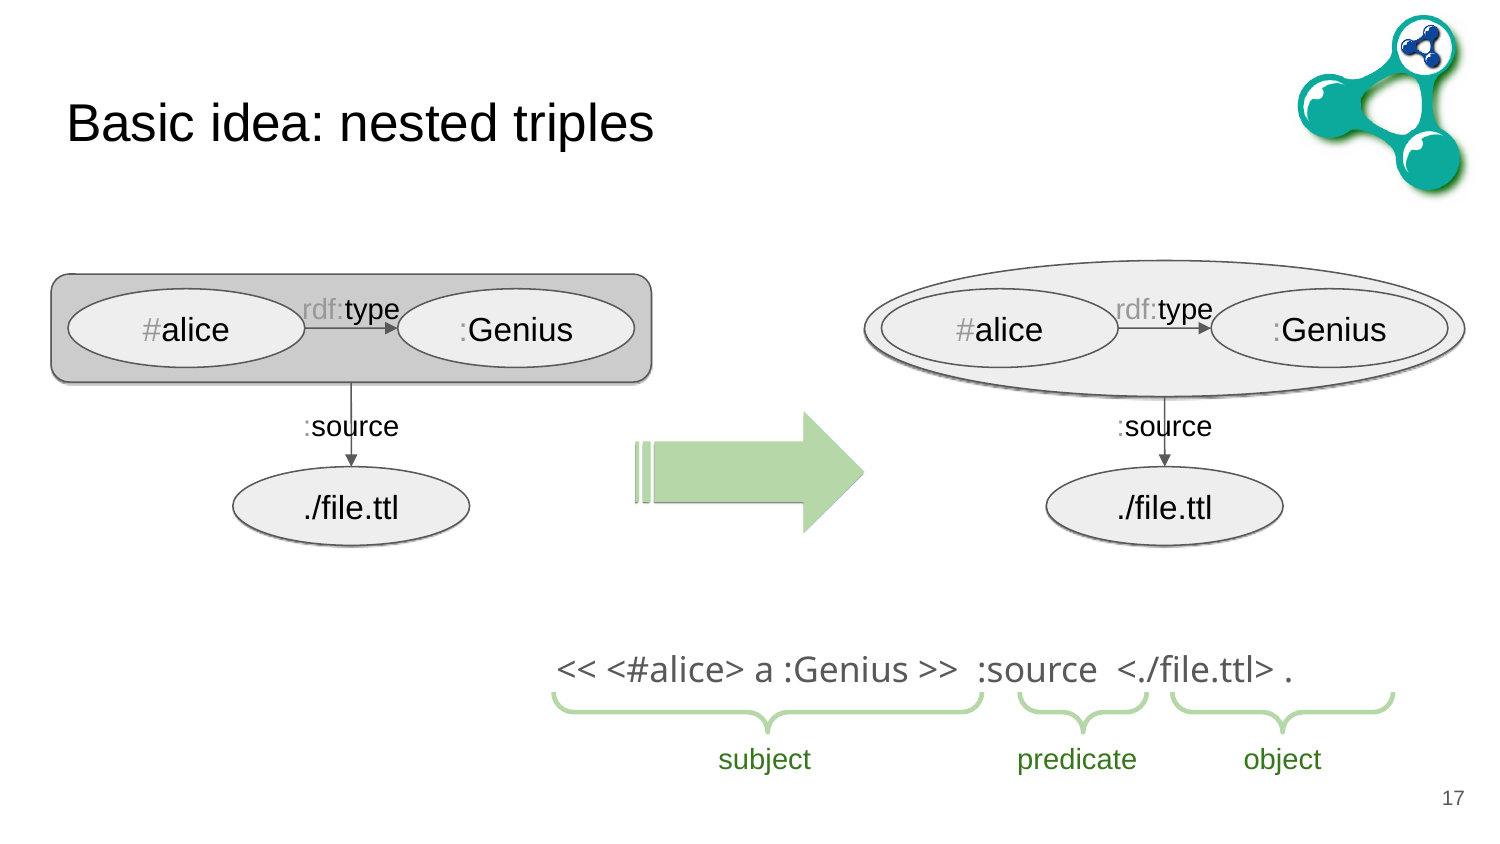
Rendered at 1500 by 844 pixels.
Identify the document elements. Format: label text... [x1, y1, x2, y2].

list << <#alice> a :Genius >> :source <./file.ttl> . [541, 604, 1465, 726]
text_box :source [1046, 396, 1284, 453]
text_box predicate [1002, 725, 1154, 791]
text_box rdf:type [1095, 280, 1234, 336]
text_box [642, 441, 651, 503]
text_box :Genius [397, 288, 635, 368]
text_box [635, 441, 640, 503]
text_box rdf:type [282, 280, 421, 336]
slide_number <number> [1389, 764, 1480, 830]
text_box ./file.ttl [232, 466, 470, 546]
text_box subject [703, 725, 832, 791]
text_box ./file.ttl [1046, 466, 1284, 546]
picture [1287, 11, 1482, 206]
text_box :Genius [1211, 288, 1448, 368]
text_box object [1218, 725, 1347, 791]
text_box #alice [881, 288, 1116, 368]
text_box #alice [67, 288, 303, 368]
title Basic idea: nested triples [51, 72, 1287, 167]
text_box :source [232, 396, 470, 453]
text_box [654, 411, 865, 533]
text_box [51, 274, 652, 383]
text_box [864, 260, 1465, 396]
